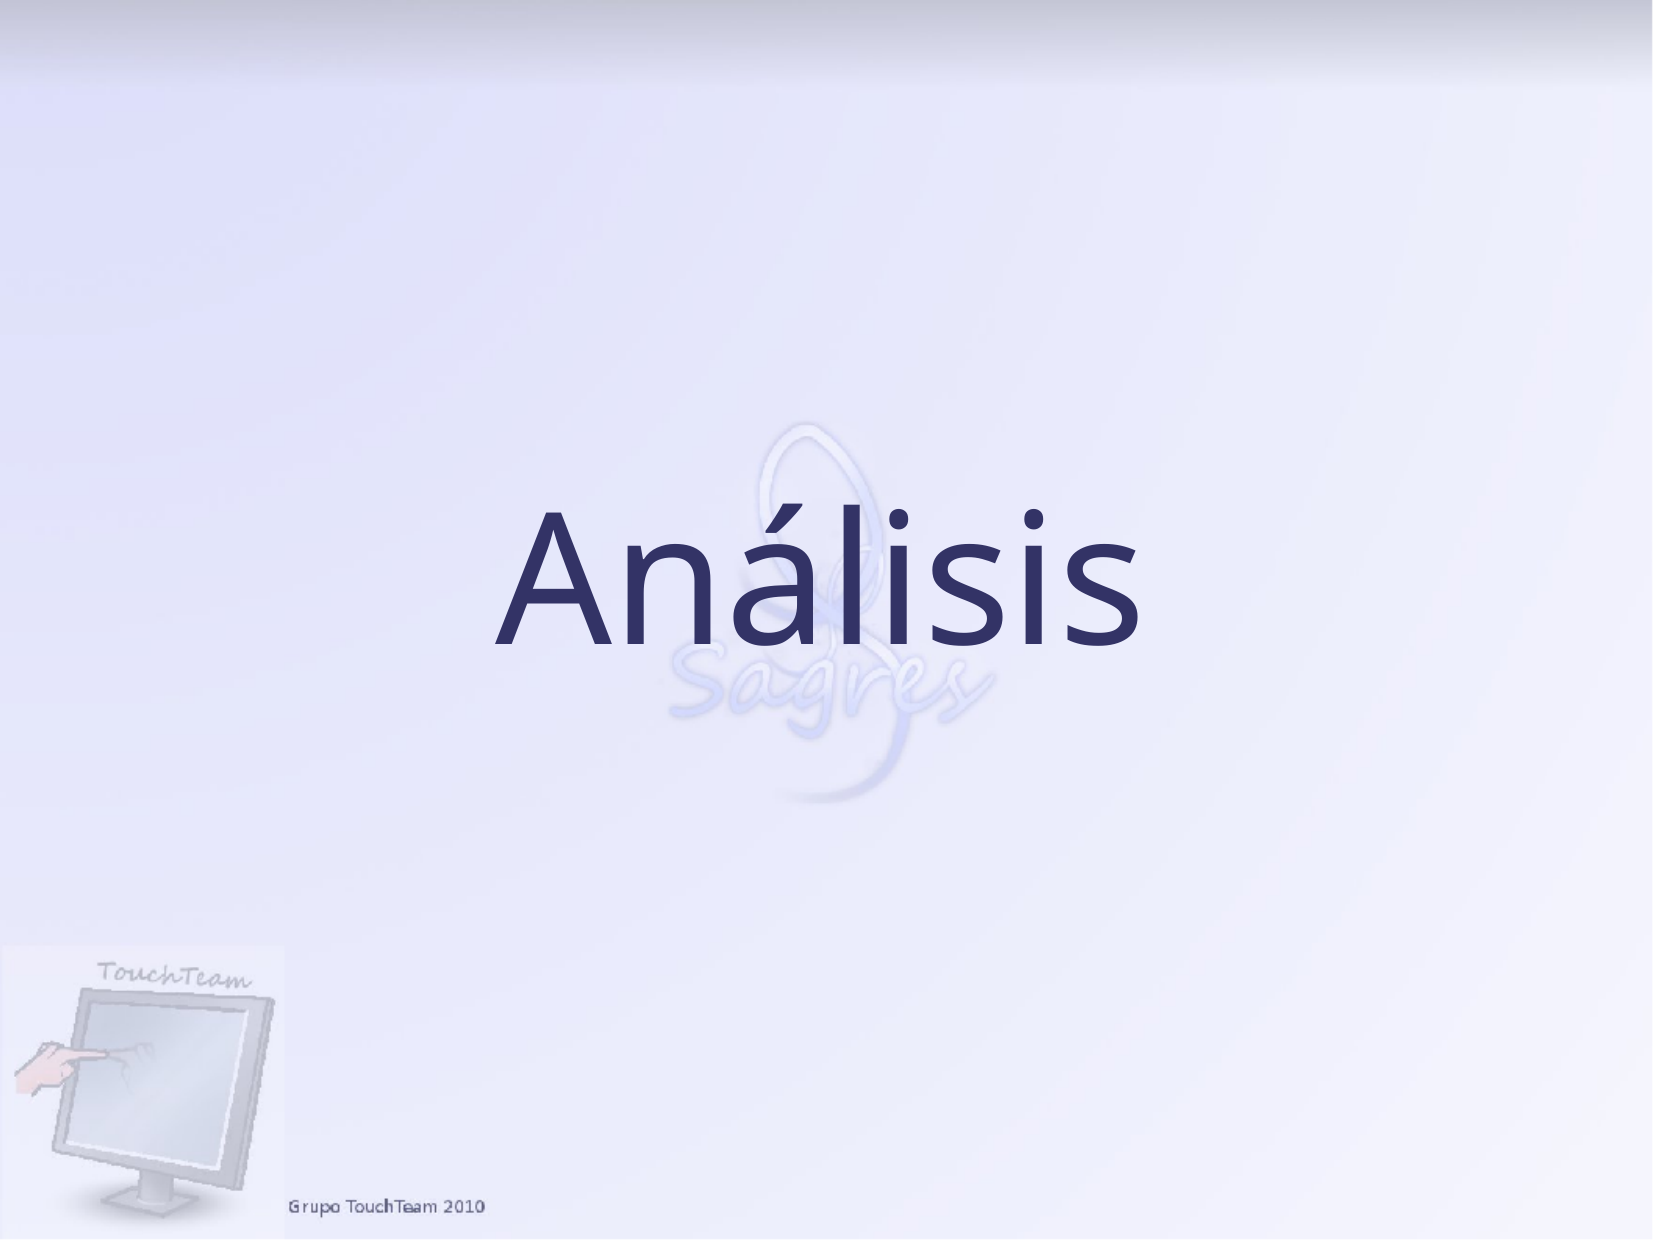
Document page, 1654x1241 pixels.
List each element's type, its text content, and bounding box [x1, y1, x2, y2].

picture [0, 0, 1654, 1241]
title Análisis [76, 413, 1565, 733]
